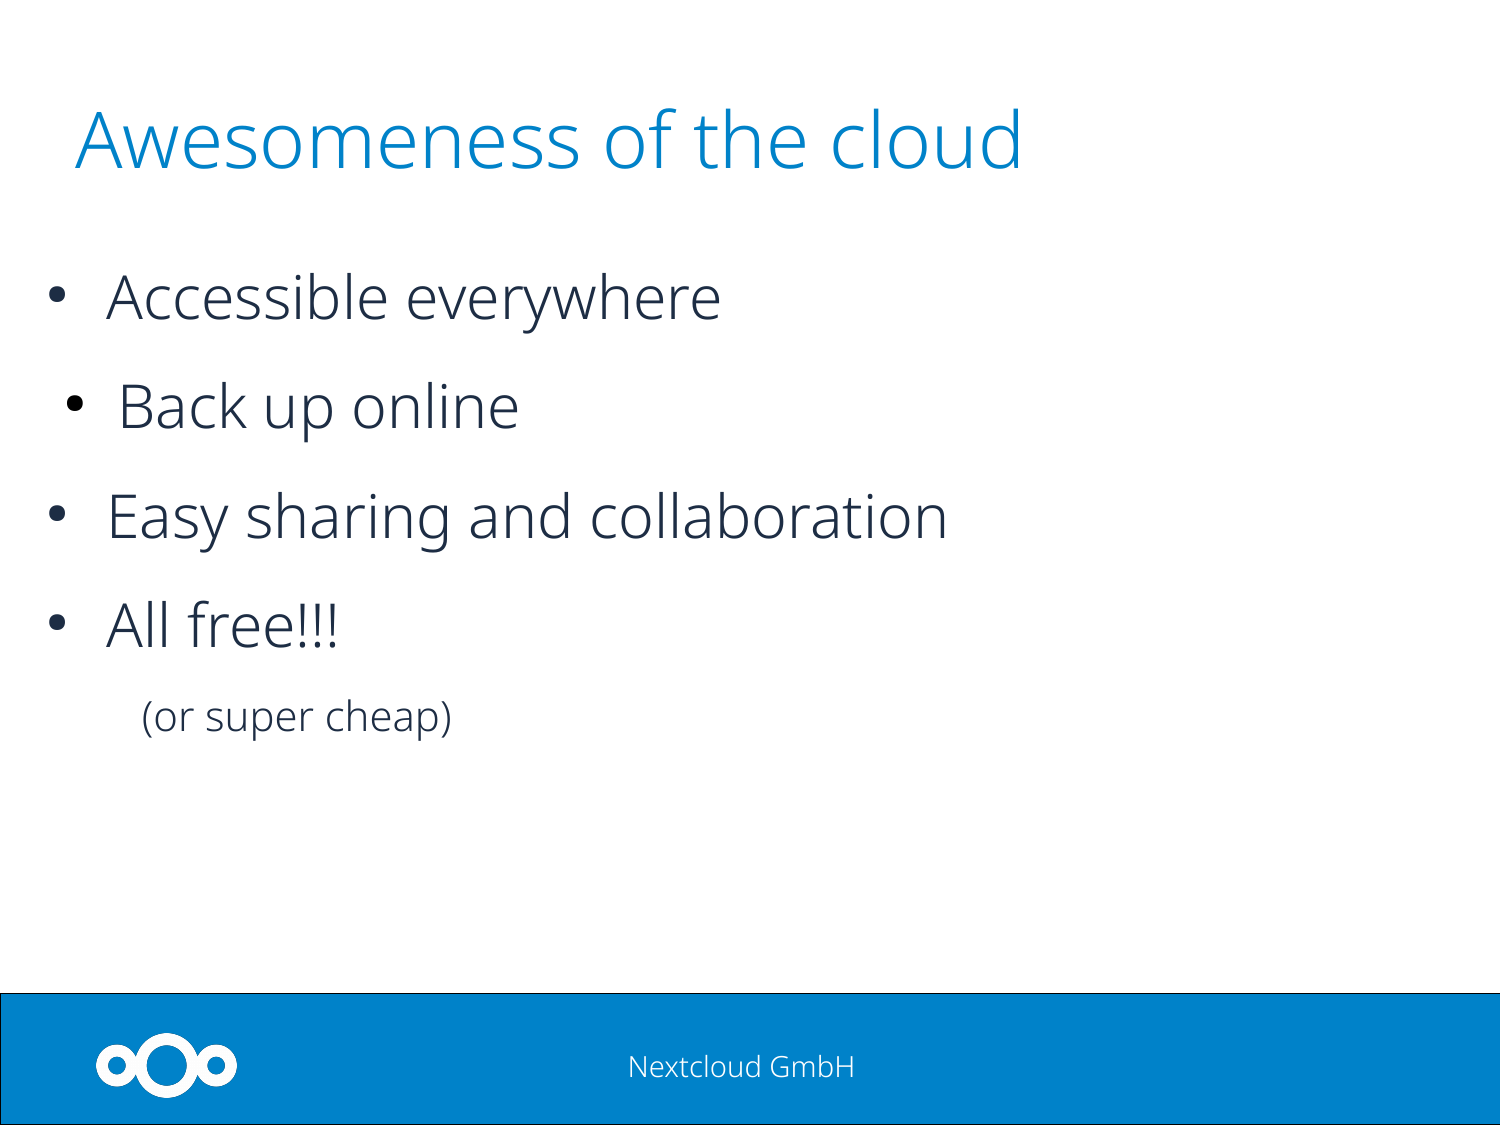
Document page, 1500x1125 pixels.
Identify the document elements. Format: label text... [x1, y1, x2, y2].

title Awesomeness of the cloud [74, 44, 1425, 233]
picture [96, 1033, 237, 1098]
list Accessible everywhere Back up online Easy sharing and collaboration All free!!! (or super cheap) [46, 254, 1465, 1026]
